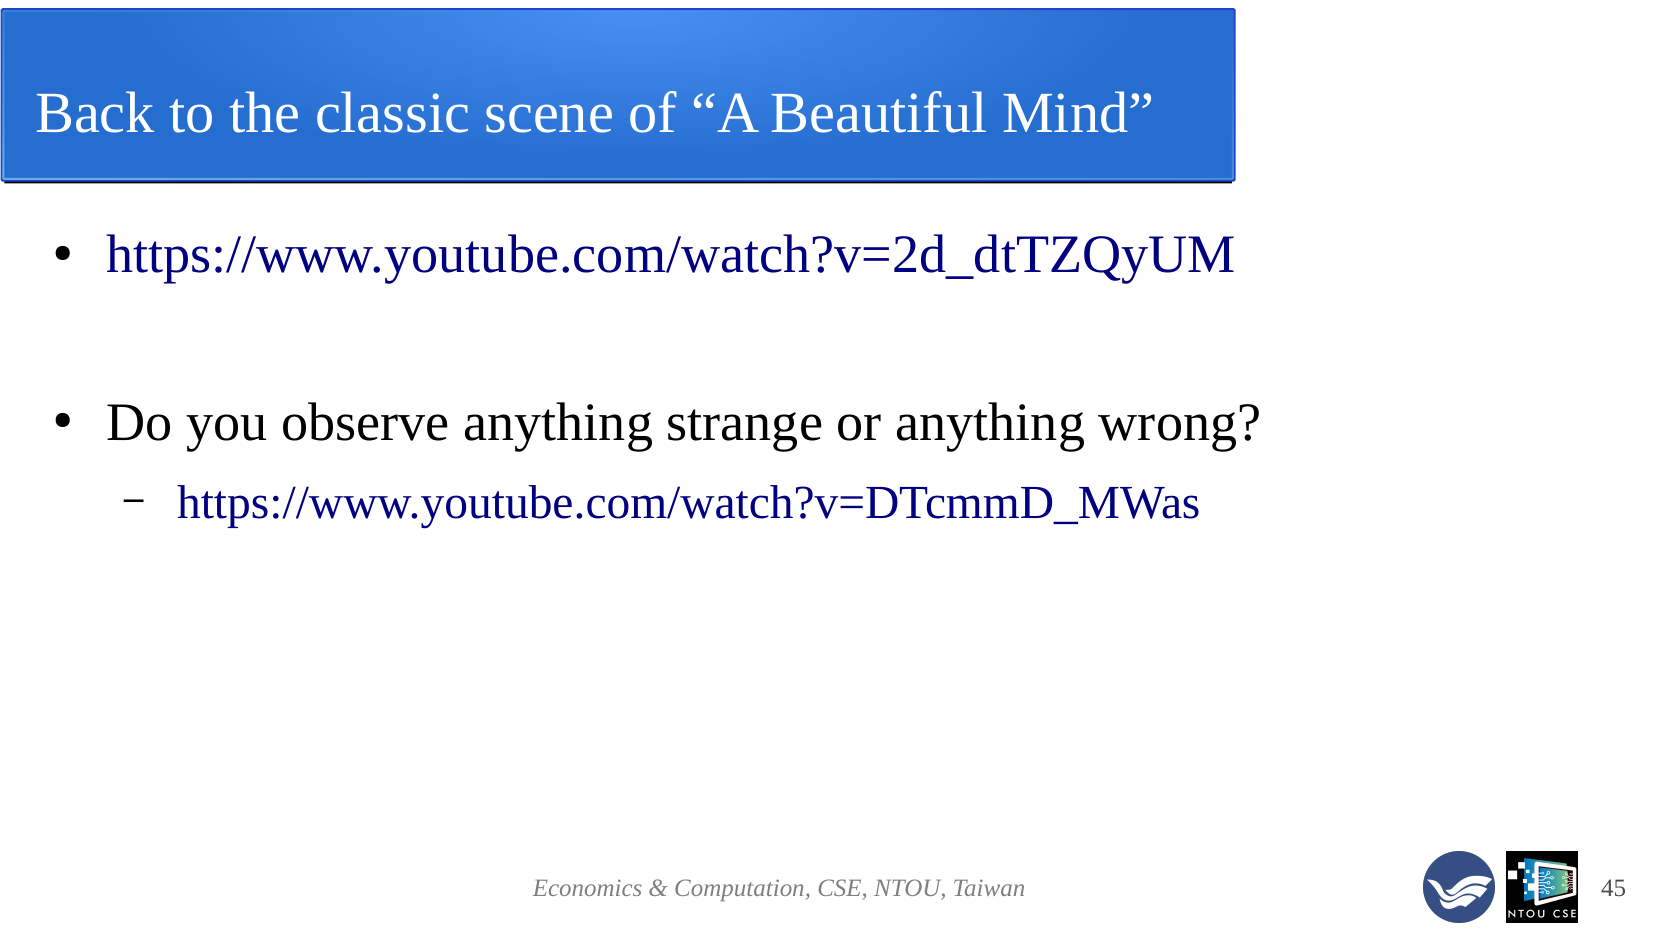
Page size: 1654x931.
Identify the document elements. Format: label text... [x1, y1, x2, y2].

picture [1506, 851, 1578, 923]
title Back to the classic scene of “A Beautiful Mind” [35, 35, 1190, 189]
list https://www.youtube.com/watch?v=2d_dtTZQyUM Do you observe anything strange or anything wrong? https://www.youtube.com/watch?v=DTcmmD_MWas [35, 224, 1524, 764]
picture [1423, 851, 1495, 923]
